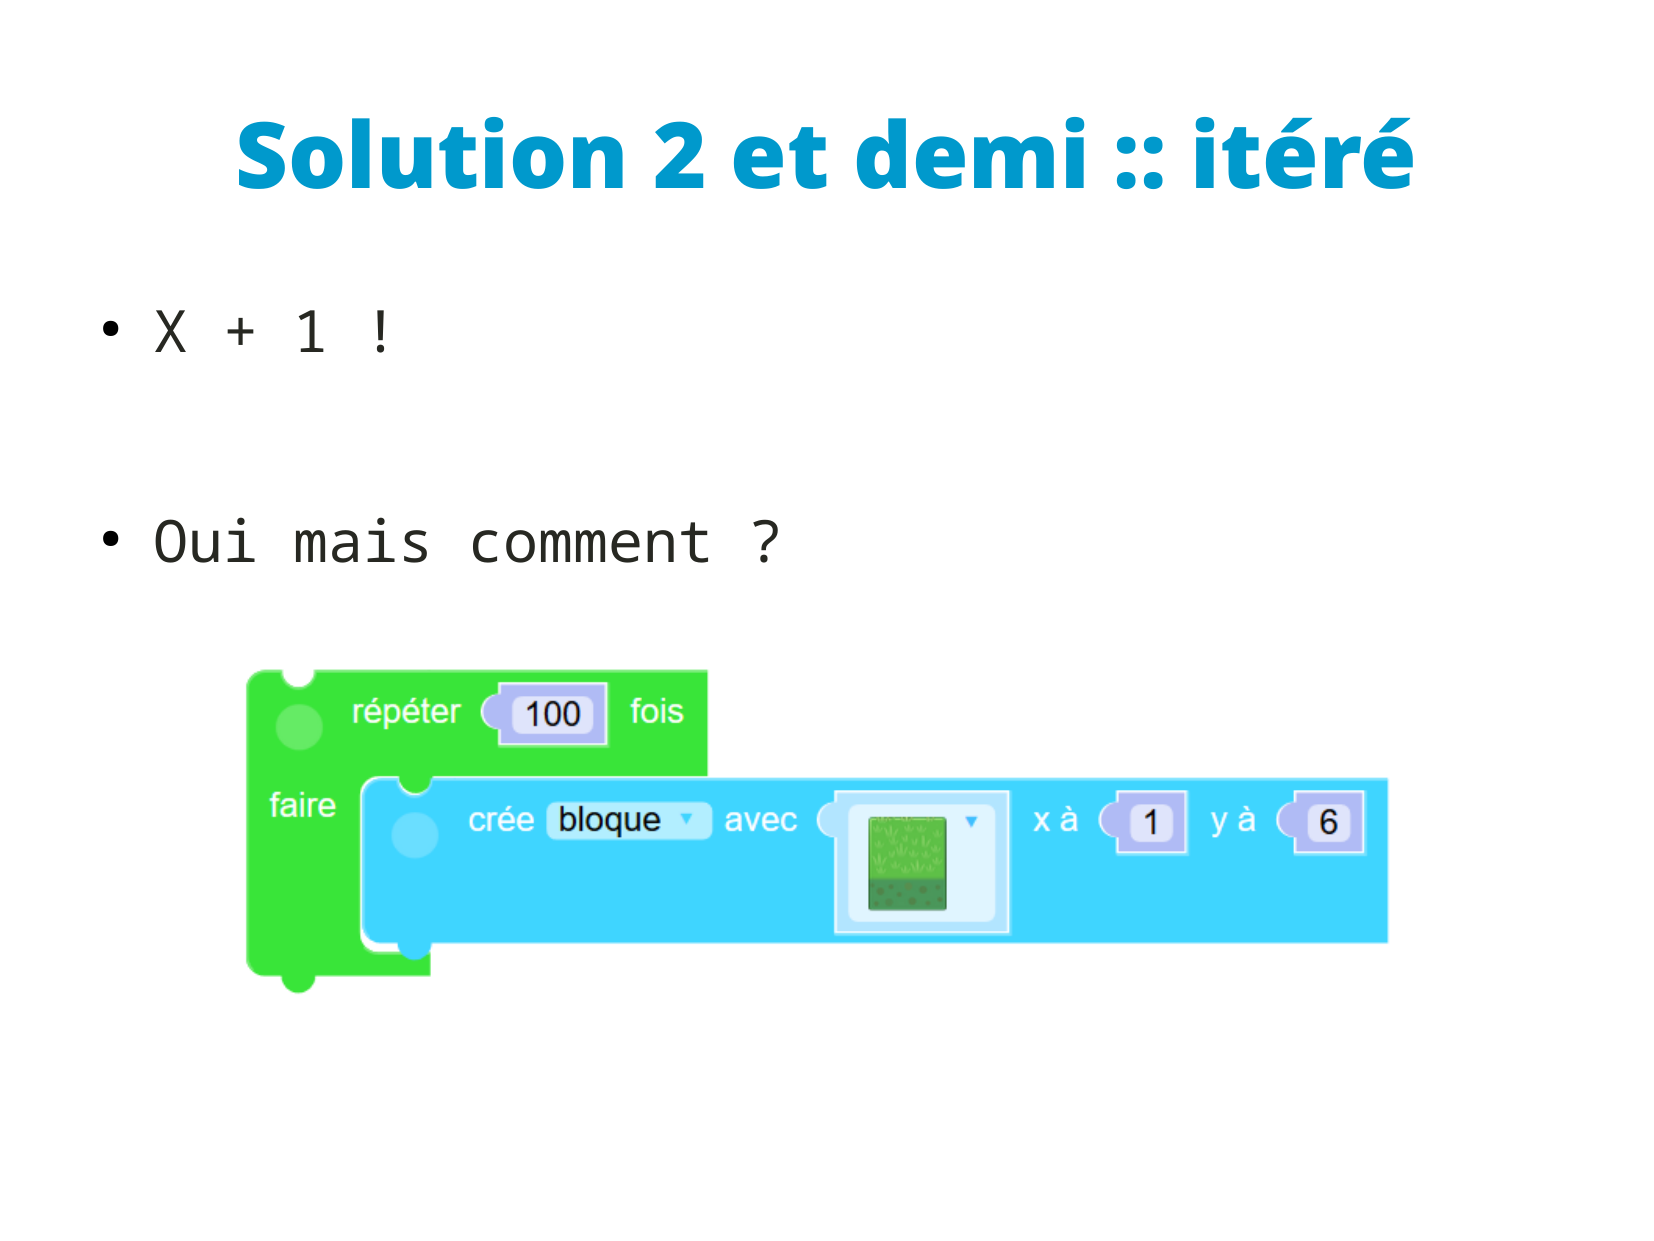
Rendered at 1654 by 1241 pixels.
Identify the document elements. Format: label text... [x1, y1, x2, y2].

title Solution 2 et demi :: itéré [82, 49, 1571, 257]
list X + 1 ! Oui mais comment ? [82, 290, 1571, 1010]
picture [223, 637, 1430, 1024]
